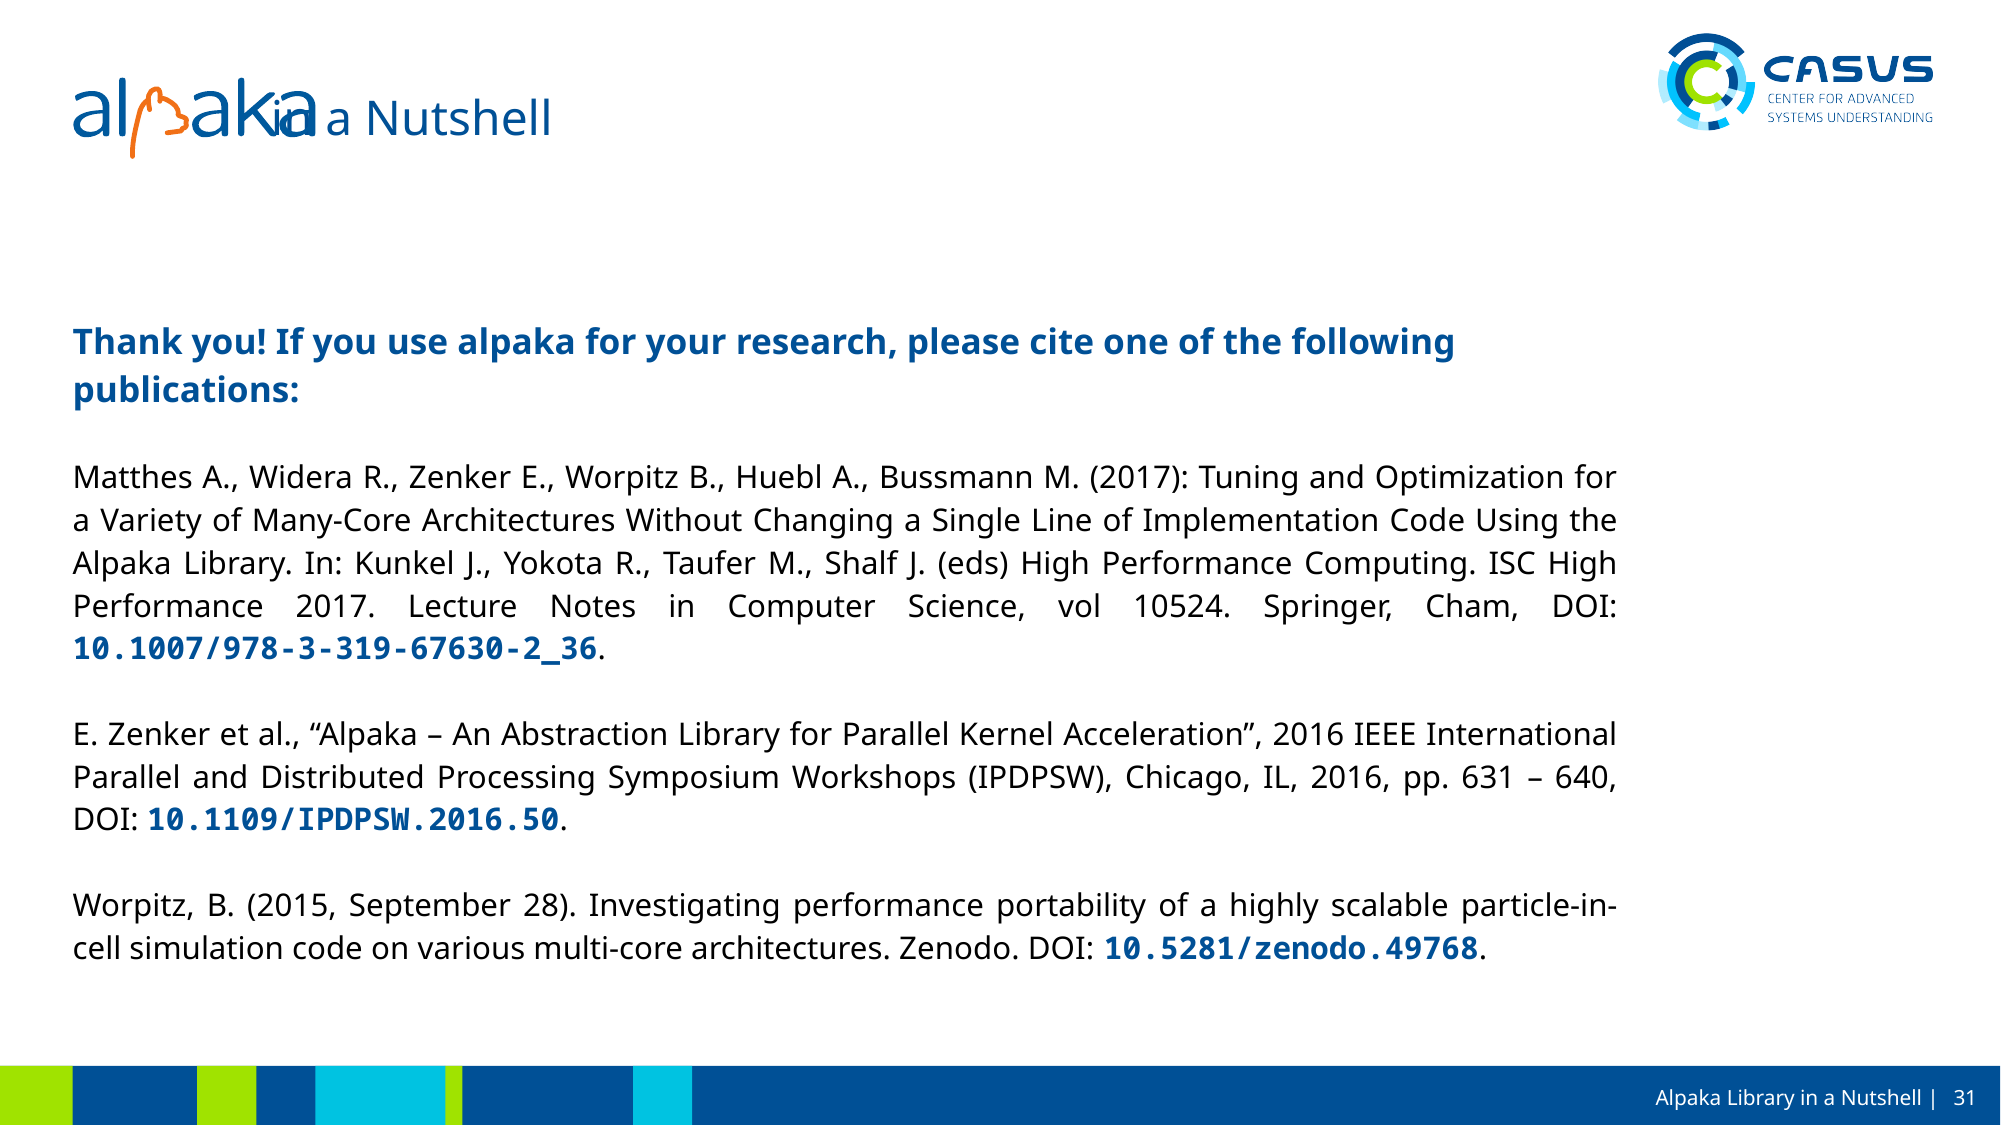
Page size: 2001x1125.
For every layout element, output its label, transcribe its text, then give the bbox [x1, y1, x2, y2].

picture [72, 76, 317, 160]
title in a Nutshell [317, 82, 709, 151]
list Thank you! If you use alpaka for your research, please cite one of the following publications: Matthes A., Widera R., Zenker E., Worpitz B., Huebl A., Bussmann M. (2017): Tuning and Optimization for a Variety of Many-Core Architectures Without Changing a Single Line of Implementation Code Using the Alpaka Library. In: Kunkel J., Yokota R., Taufer M., Shalf J. (eds) High Performance Computing. ISC High Performance 2017. Lecture Notes in Computer Science, vol 10524. Springer, Cham, DOI: 10.1007/978-3-319-67630-2_36. E. Zenker et al., “Alpaka – An Abstraction Library for Parallel Kernel Acceleration”, 2016 IEEE International Parallel and Distributed Processing Symposium Workshops (IPDPSW), Chicago, IL, 2016, pp. 631 – 640, DOI: 10.1109/IPDPSW.2016.50. Worpitz, B. (2015, September 28). Investigating performance portability of a highly scalable particle-in-cell simulation code on various multi-core architectures. Zenodo. DOI: 10.5281/zenodo.49768. [72, 316, 1620, 979]
picture [1658, 33, 1933, 131]
